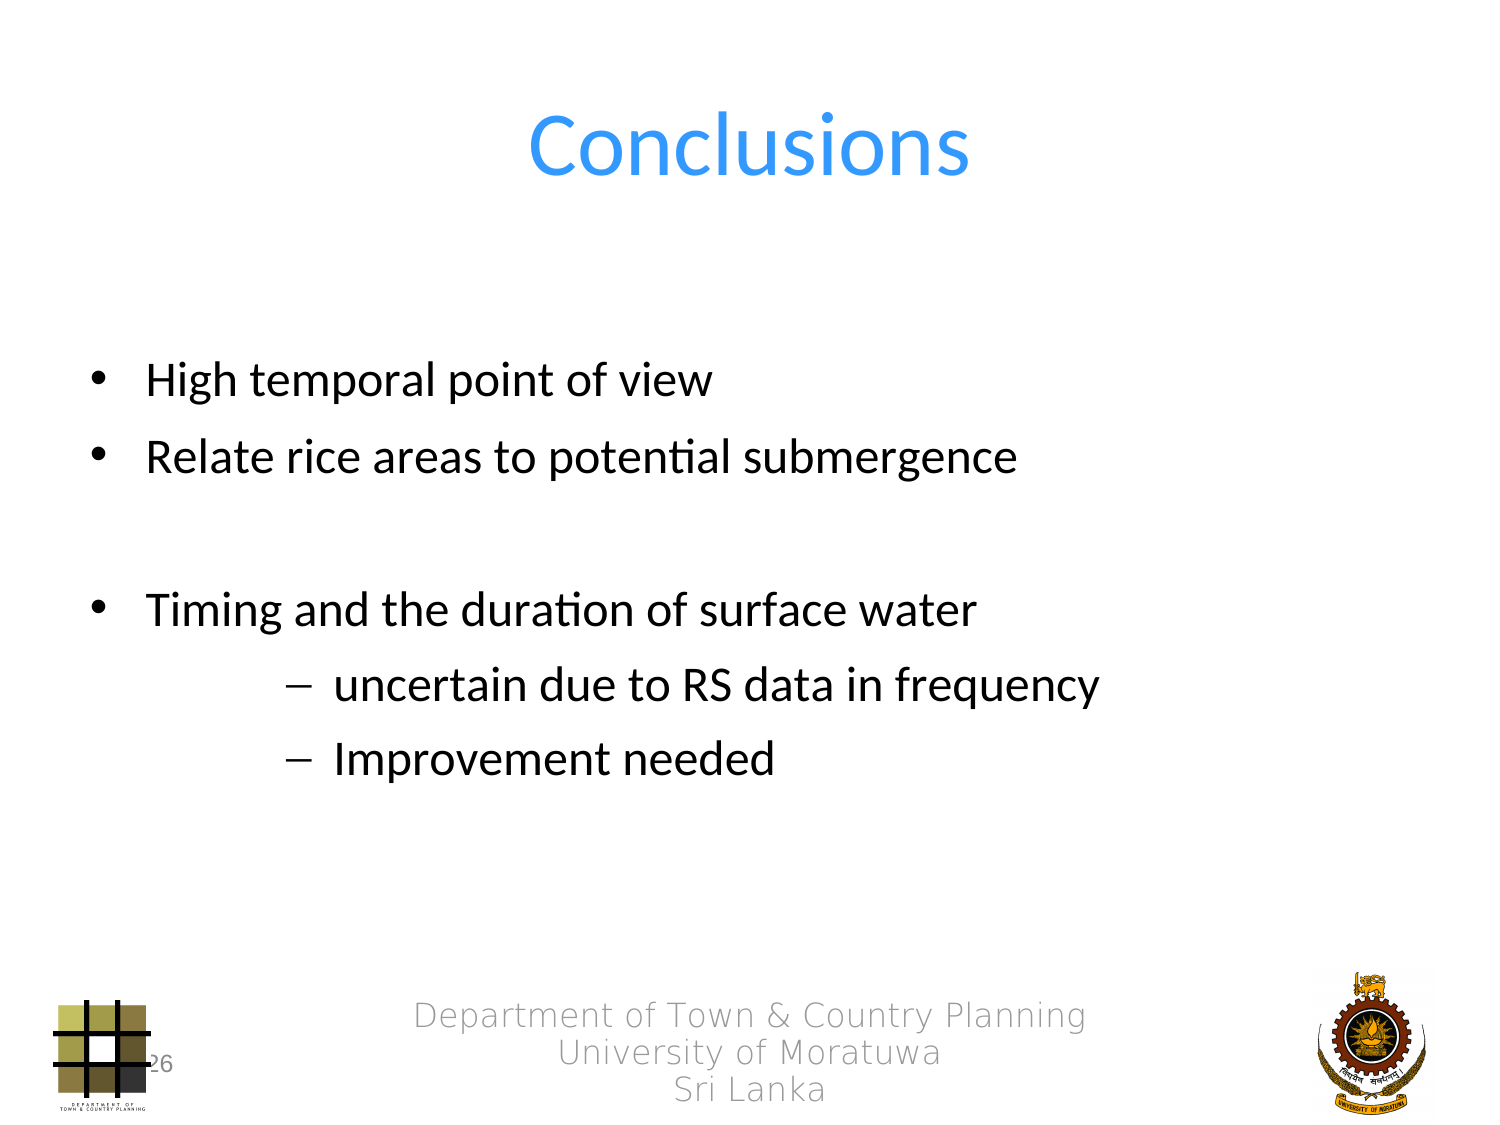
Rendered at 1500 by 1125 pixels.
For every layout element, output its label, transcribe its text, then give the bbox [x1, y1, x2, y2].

title Conclusions [75, 21, 1426, 257]
picture [53, 1000, 151, 1111]
list High temporal point of view Relate rice areas to potential submergence Timing and the duration of surface water uncertain due to RS data in frequency Improvement needed [74, 262, 1463, 1021]
picture [1312, 1021, 1435, 1125]
